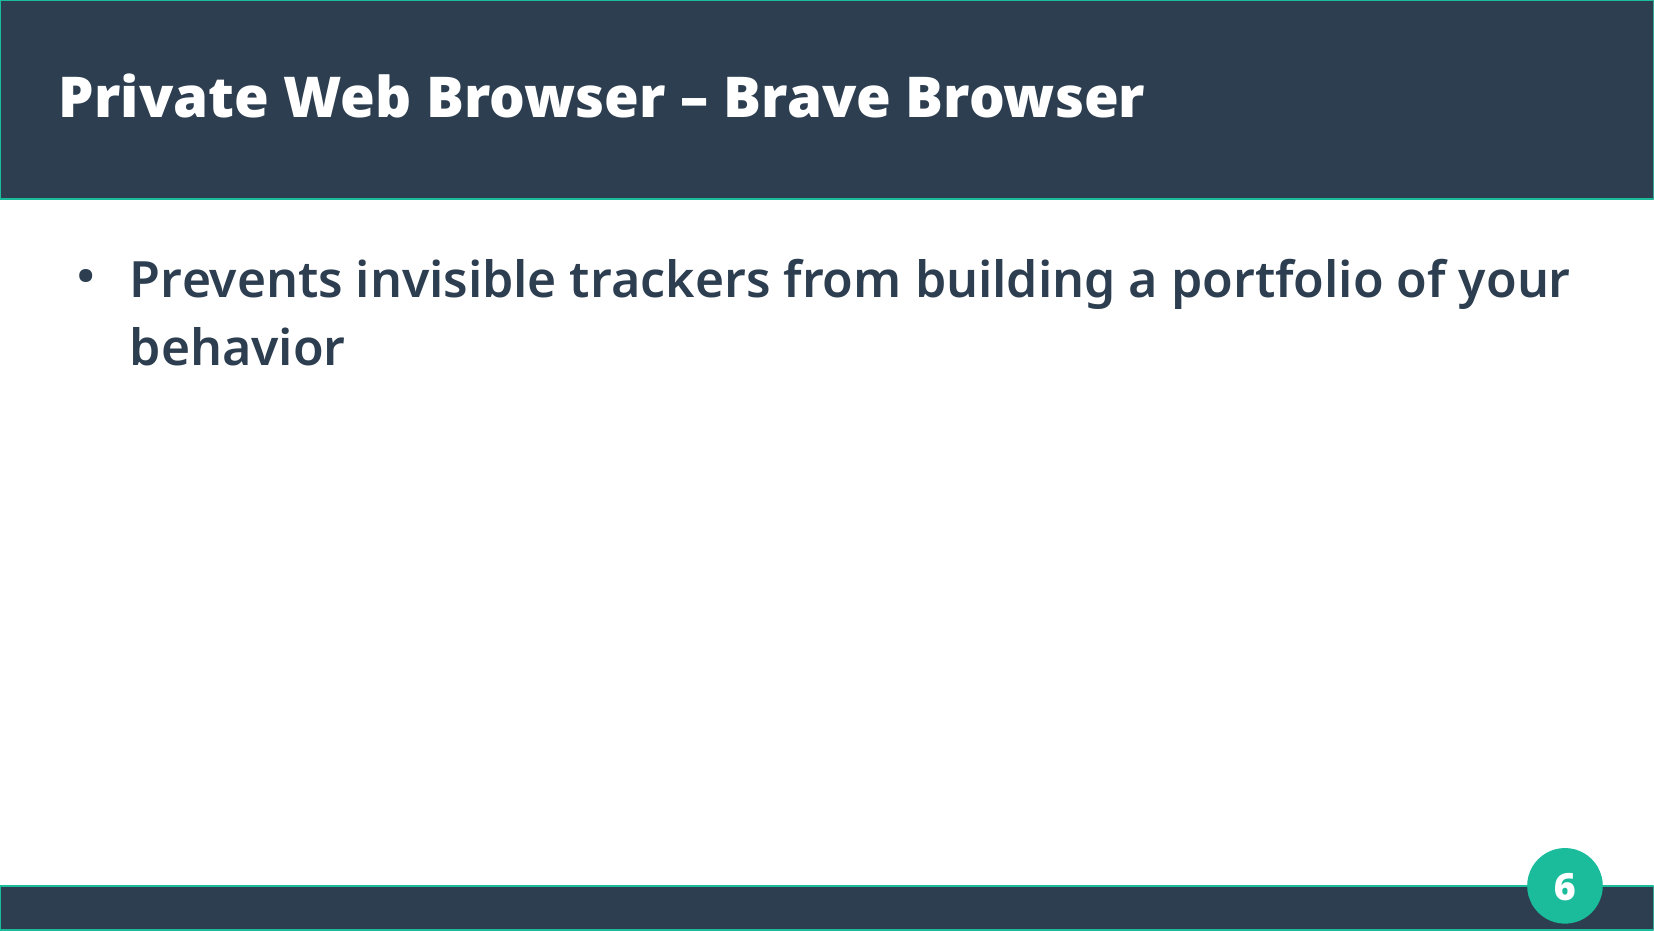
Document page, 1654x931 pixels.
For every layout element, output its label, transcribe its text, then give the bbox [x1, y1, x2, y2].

list Prevents invisible trackers from building a portfolio of your behavior [59, 243, 1595, 864]
title Private Web Browser – Brave Browser [59, 37, 1595, 155]
